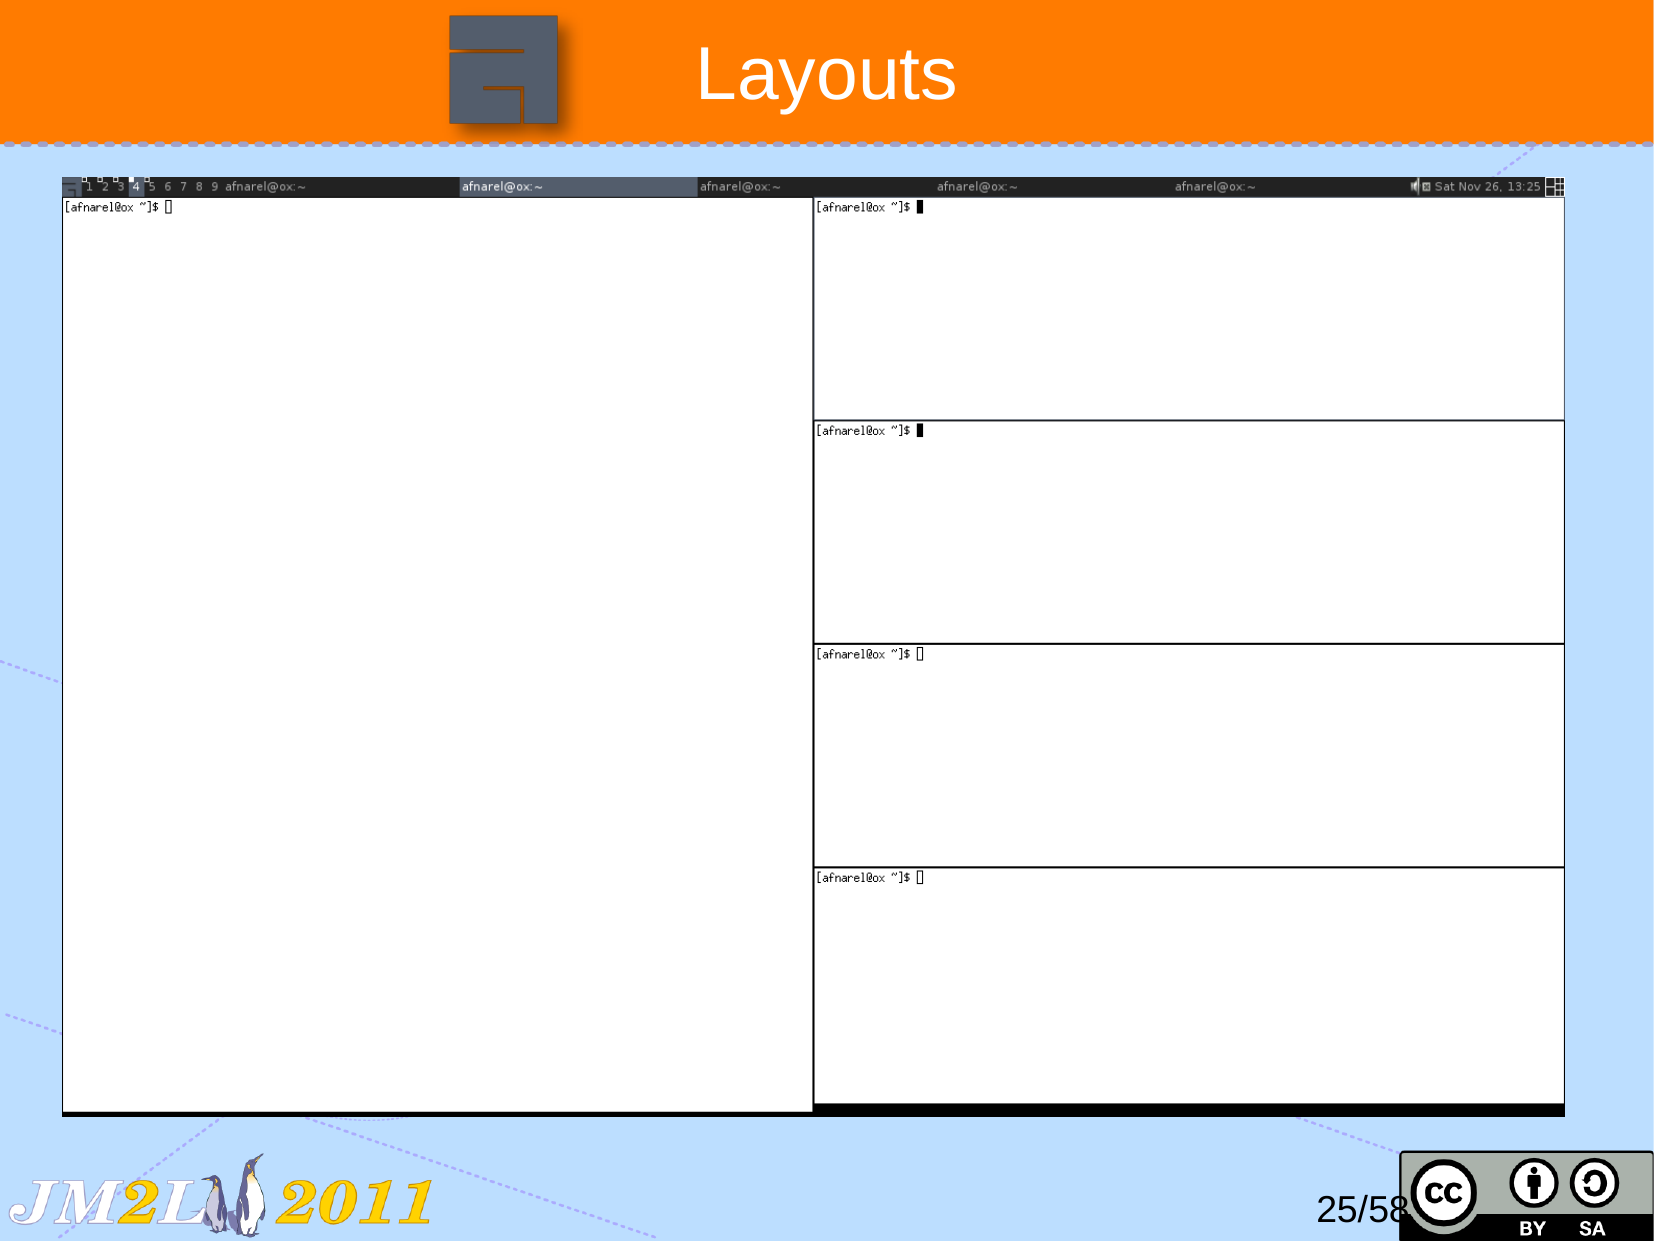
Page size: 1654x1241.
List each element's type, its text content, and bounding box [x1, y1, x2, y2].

picture [0, 0, 1654, 1241]
title Layouts [29, 0, 1625, 148]
picture [435, 1, 583, 144]
